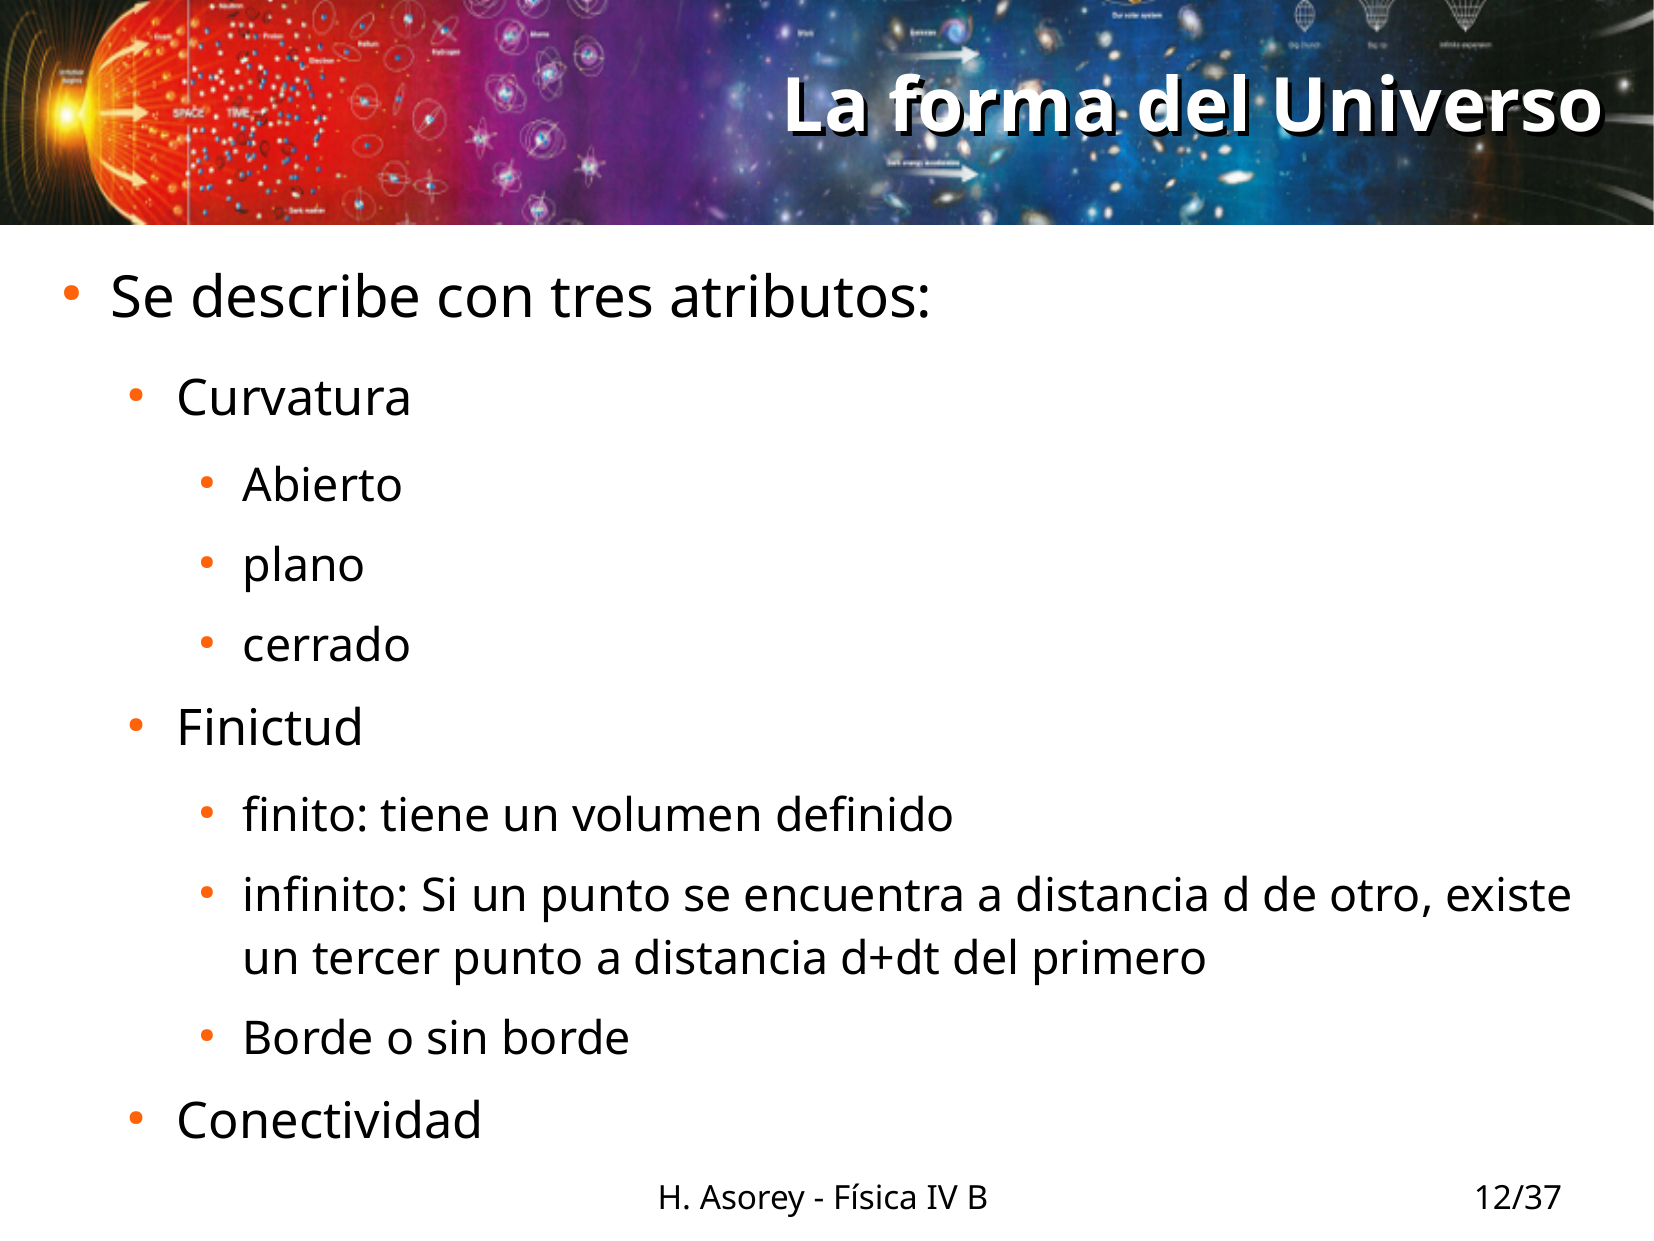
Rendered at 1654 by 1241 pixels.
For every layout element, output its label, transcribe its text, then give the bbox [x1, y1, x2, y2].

picture [0, 0, 1654, 225]
list Se describe con tres atributos: Curvatura Abierto plano cerrado Finictud finito: tiene un volumen definido infinito: Si un punto se encuentra a distancia d de otro, existe un tercer punto a distancia d+dt del primero Borde o sin borde Conectividad [45, 255, 1606, 1156]
title La forma del Universo [45, 15, 1606, 191]
